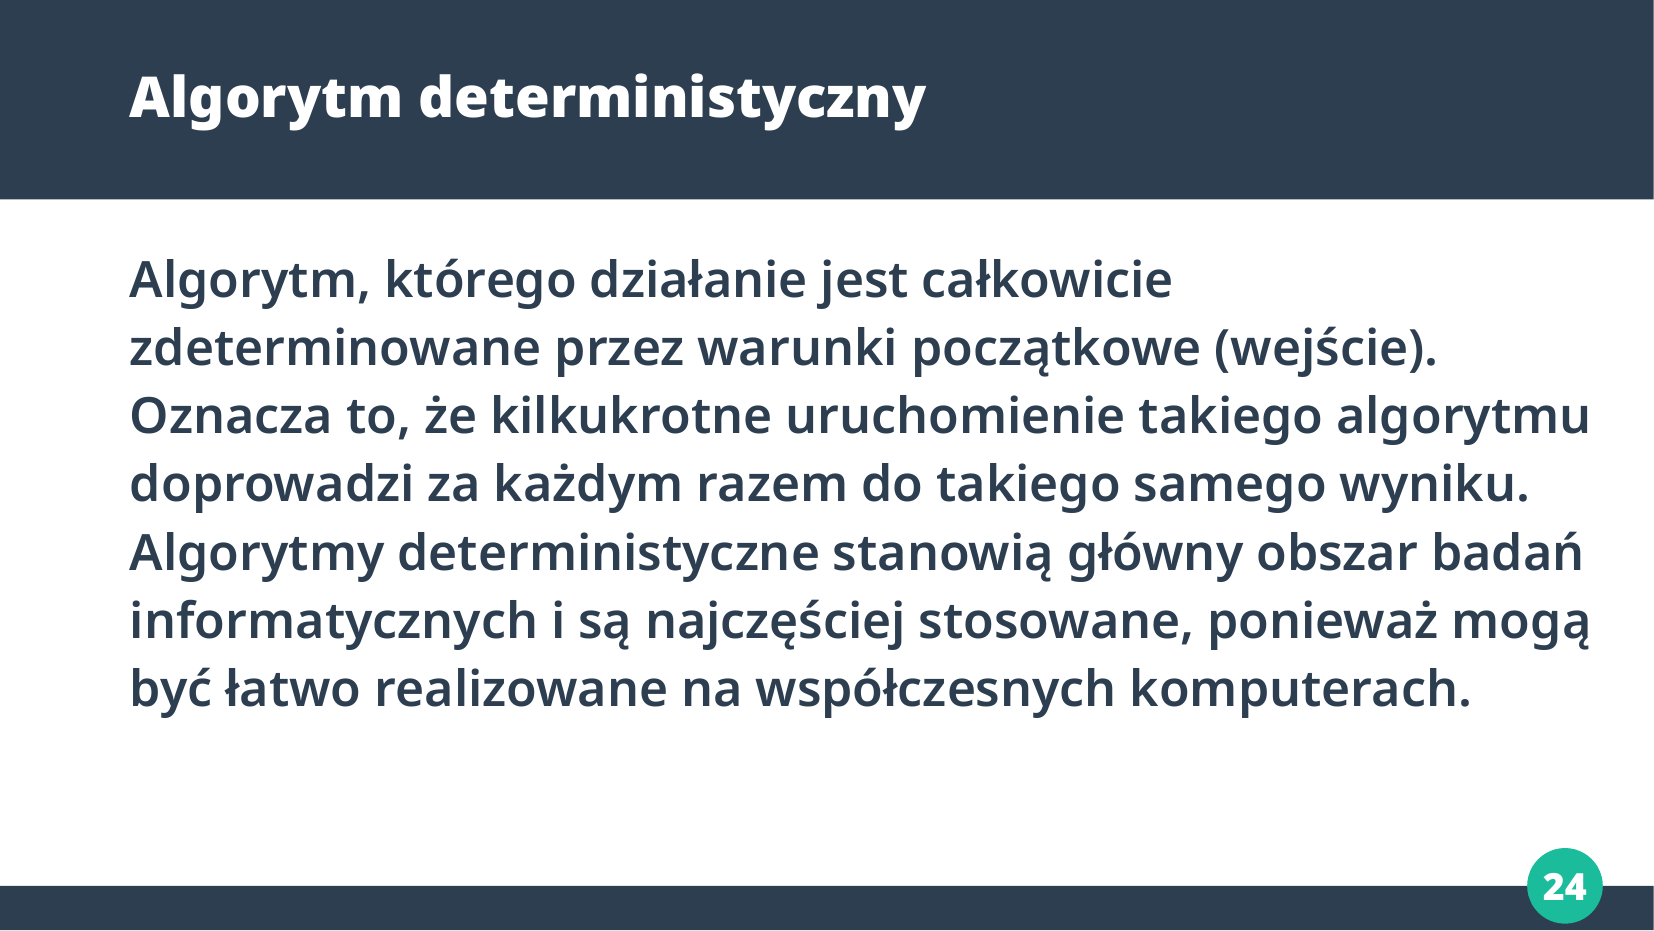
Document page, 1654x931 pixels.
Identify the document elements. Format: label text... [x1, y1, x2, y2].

list Algorytm, którego działanie jest całkowicie zdeterminowane przez warunki początkowe (wejście). Oznacza to, że kilkukrotne uruchomienie takiego algorytmu doprowadzi za każdym razem do takiego samego wyniku. Algorytmy deterministyczne stanowią główny obszar badań informatycznych i są najczęściej stosowane, ponieważ mogą być łatwo realizowane na współczesnych komputerach. [59, 243, 1595, 864]
title Algorytm deterministyczny [59, 37, 1595, 155]
